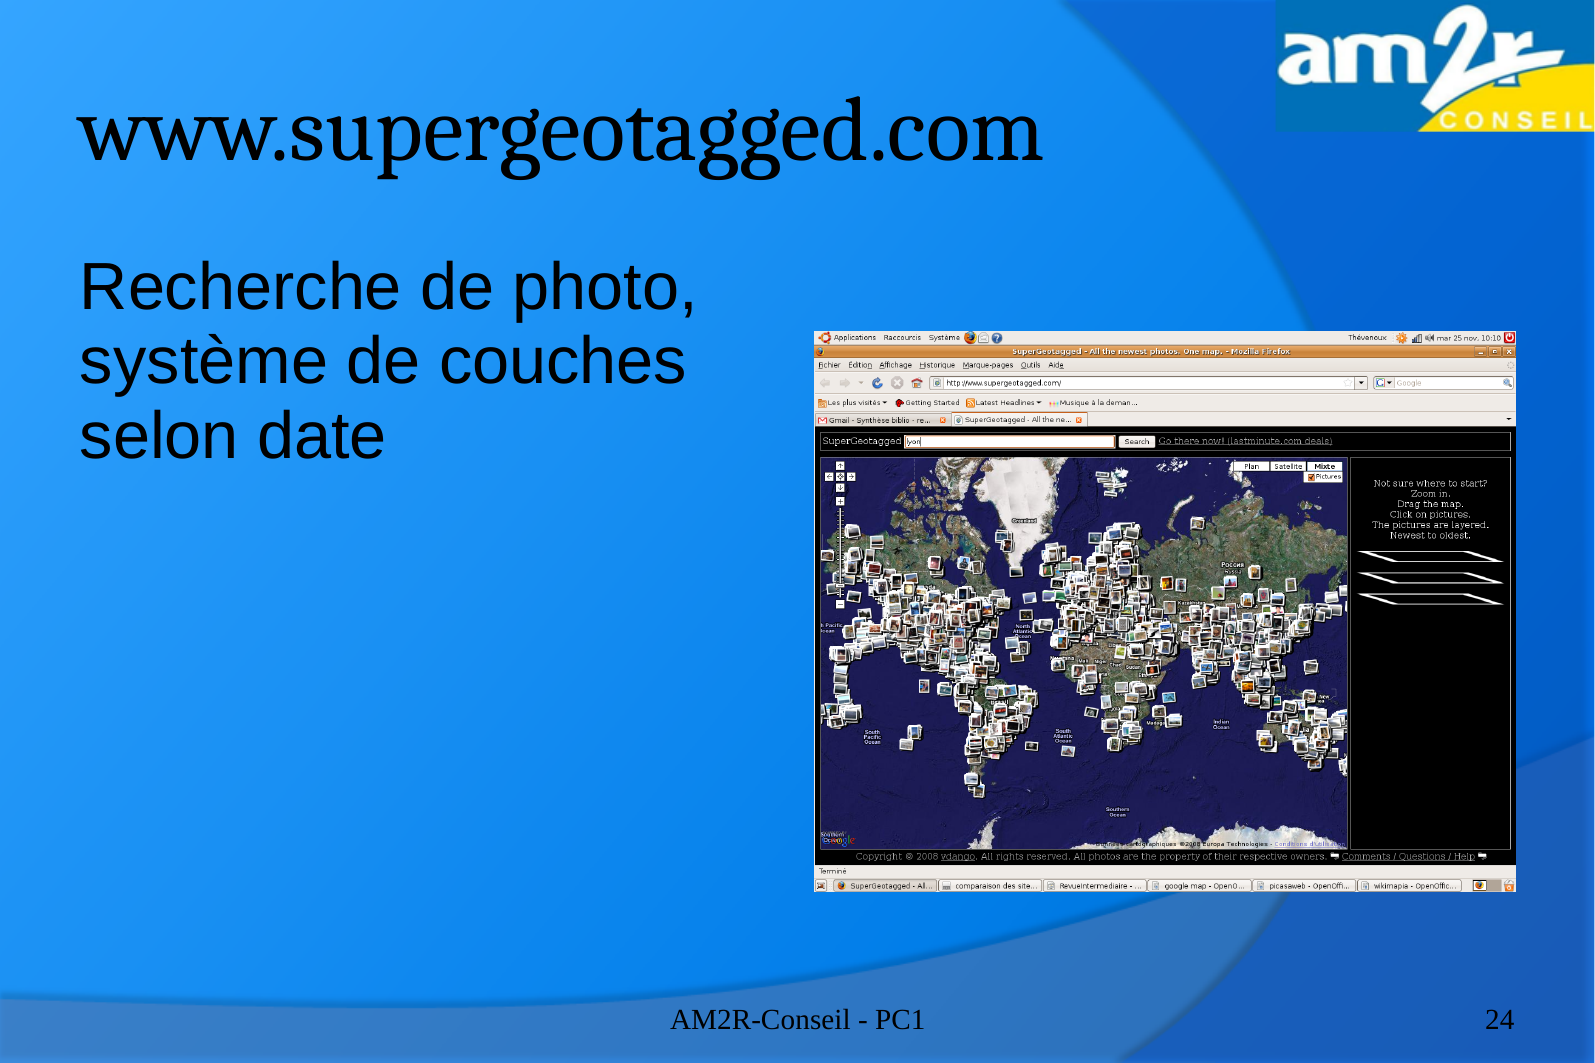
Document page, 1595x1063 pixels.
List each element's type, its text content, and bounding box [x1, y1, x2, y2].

title www.supergeotagged.com [79, 42, 1152, 220]
picture [0, 0, 1595, 1063]
list Recherche de photo, système de couches selon date [79, 248, 780, 975]
